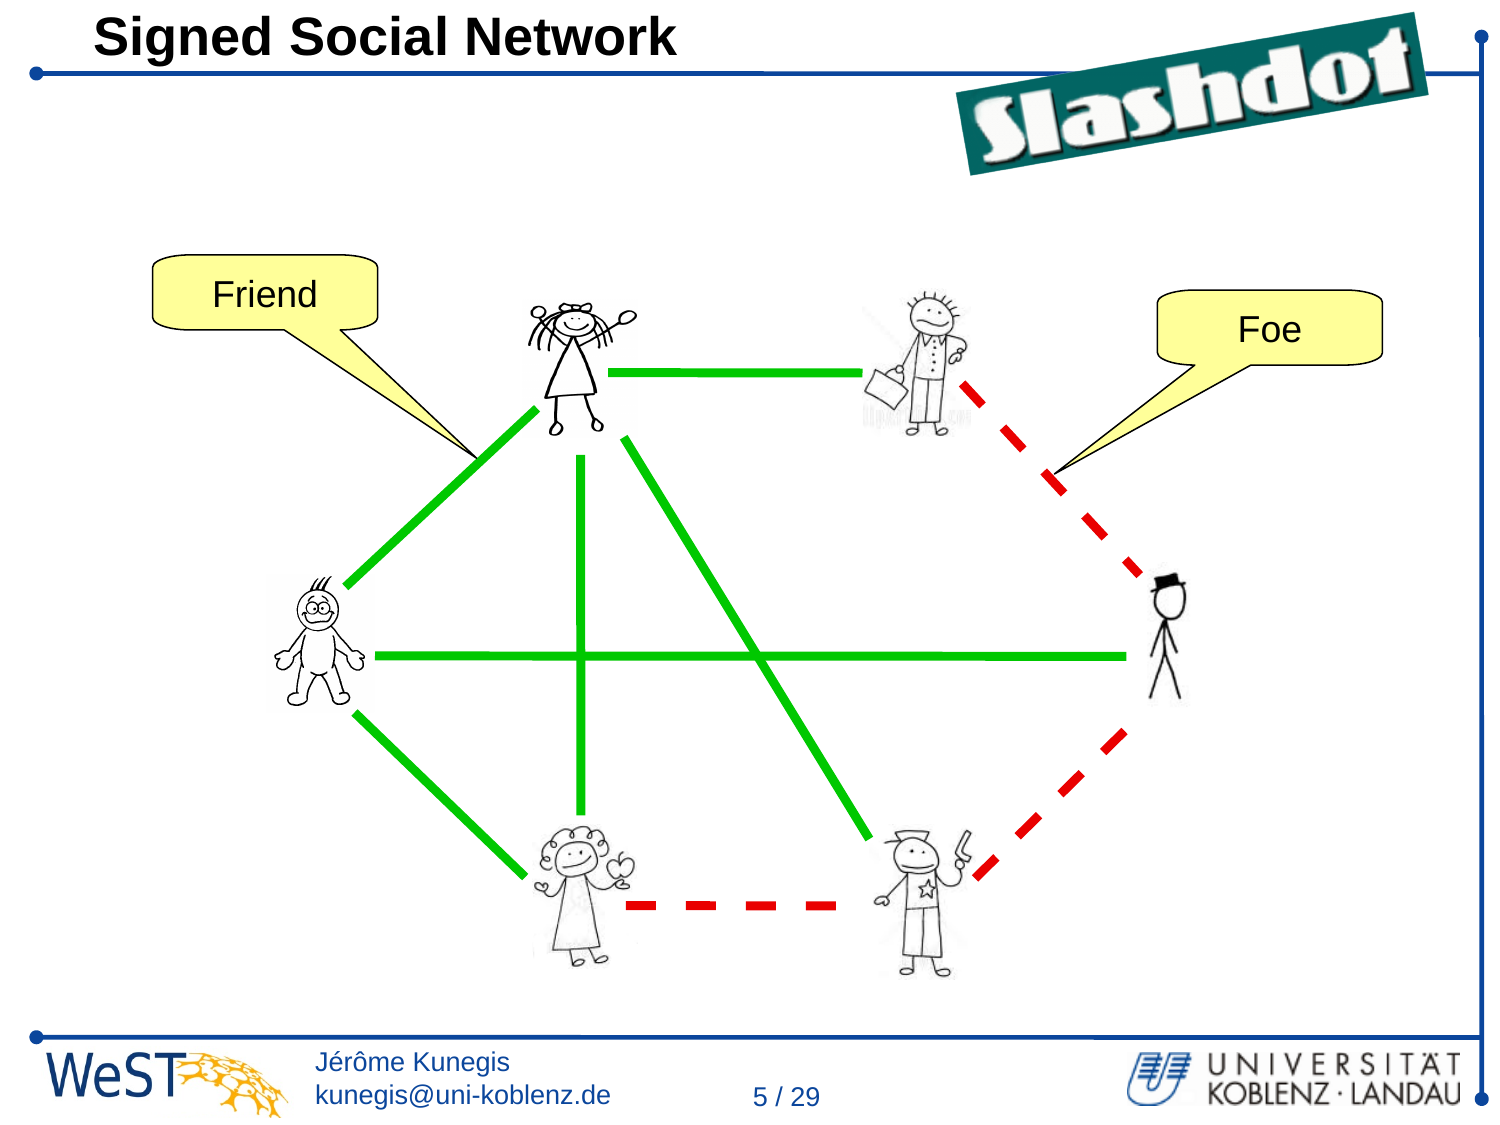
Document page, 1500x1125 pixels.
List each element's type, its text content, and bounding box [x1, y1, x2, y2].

picture [266, 574, 376, 713]
text_box Friend [152, 254, 477, 459]
picture [522, 299, 638, 438]
text_box Foe [1054, 290, 1383, 474]
picture [955, 11, 1429, 176]
picture [532, 824, 638, 969]
text_box Signed Social Network [78, 0, 1463, 74]
picture [862, 288, 971, 437]
picture [1126, 562, 1201, 711]
picture [1127, 1052, 1460, 1106]
picture [41, 1046, 302, 1118]
picture [869, 824, 976, 980]
